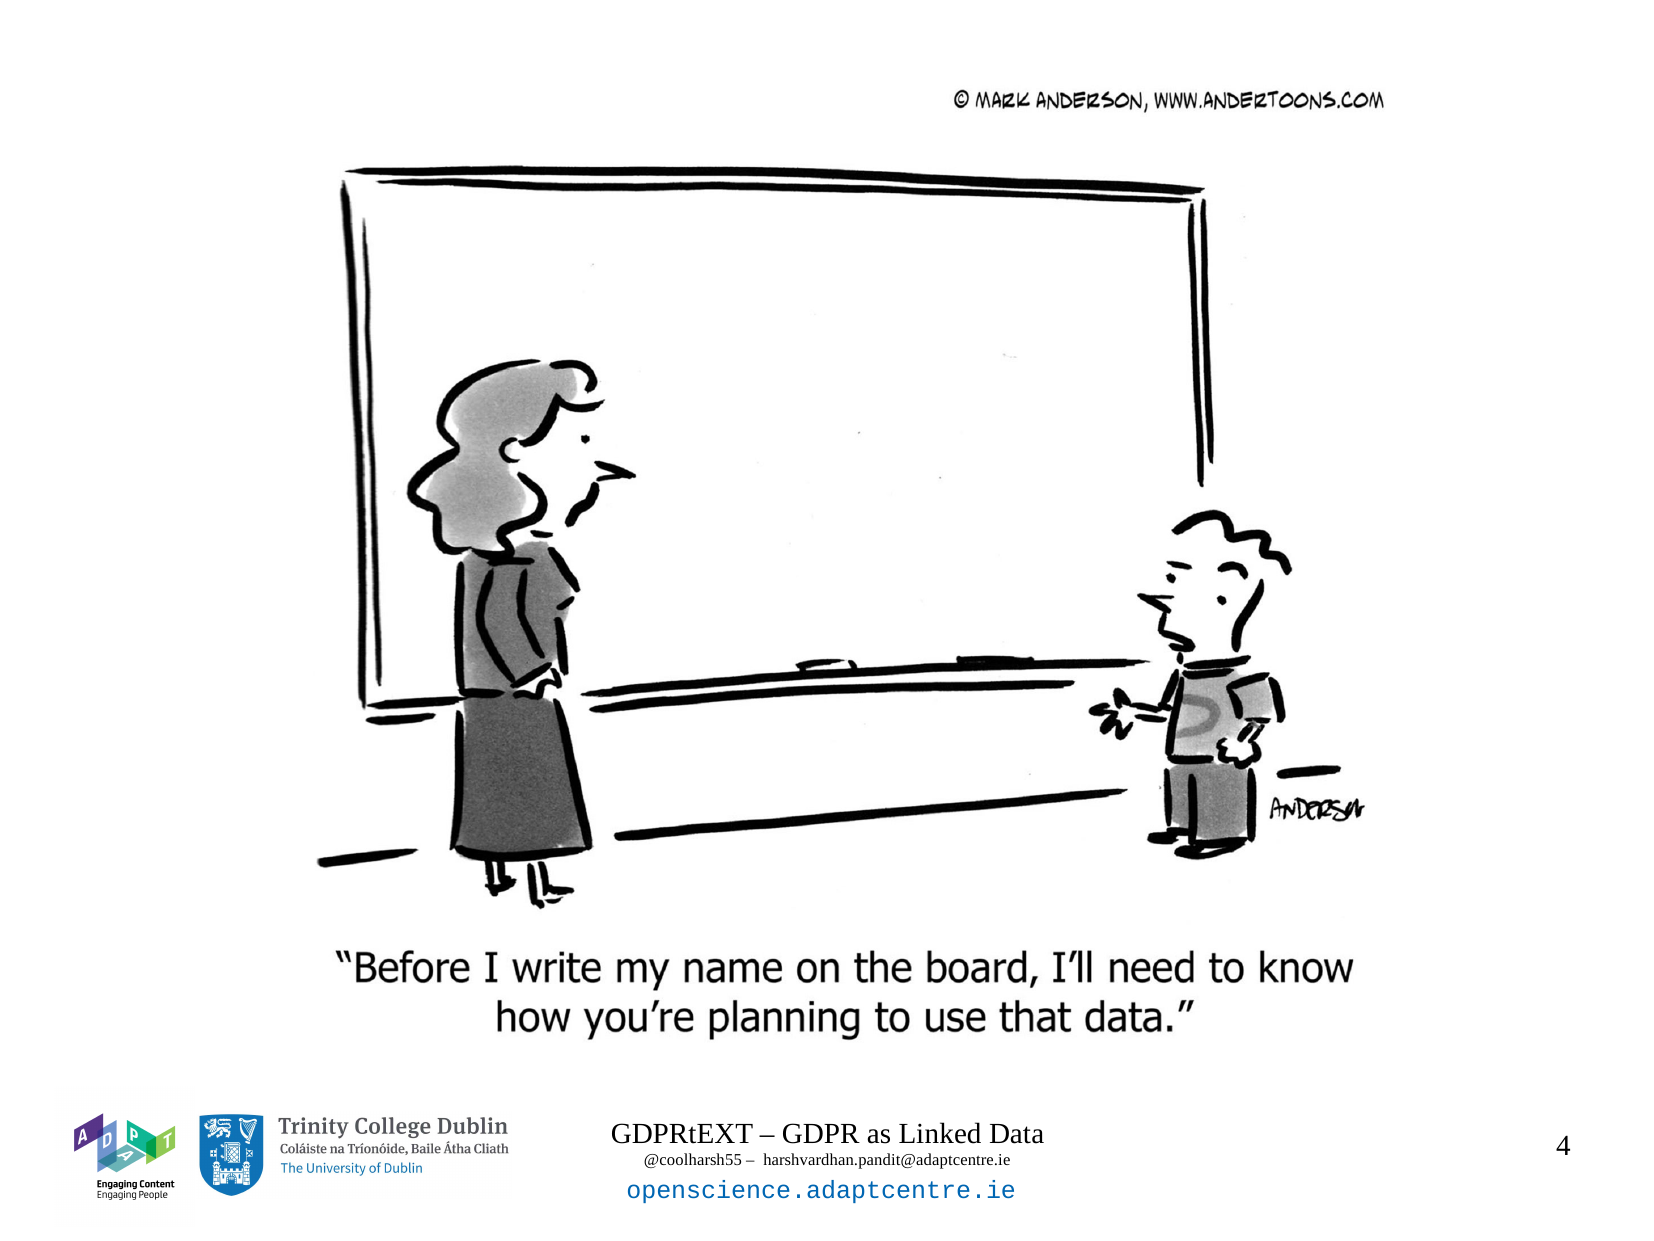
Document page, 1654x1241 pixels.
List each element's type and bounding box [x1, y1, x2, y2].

picture [54, 1086, 195, 1227]
picture [196, 1111, 512, 1199]
picture [97, 35, 1571, 1074]
